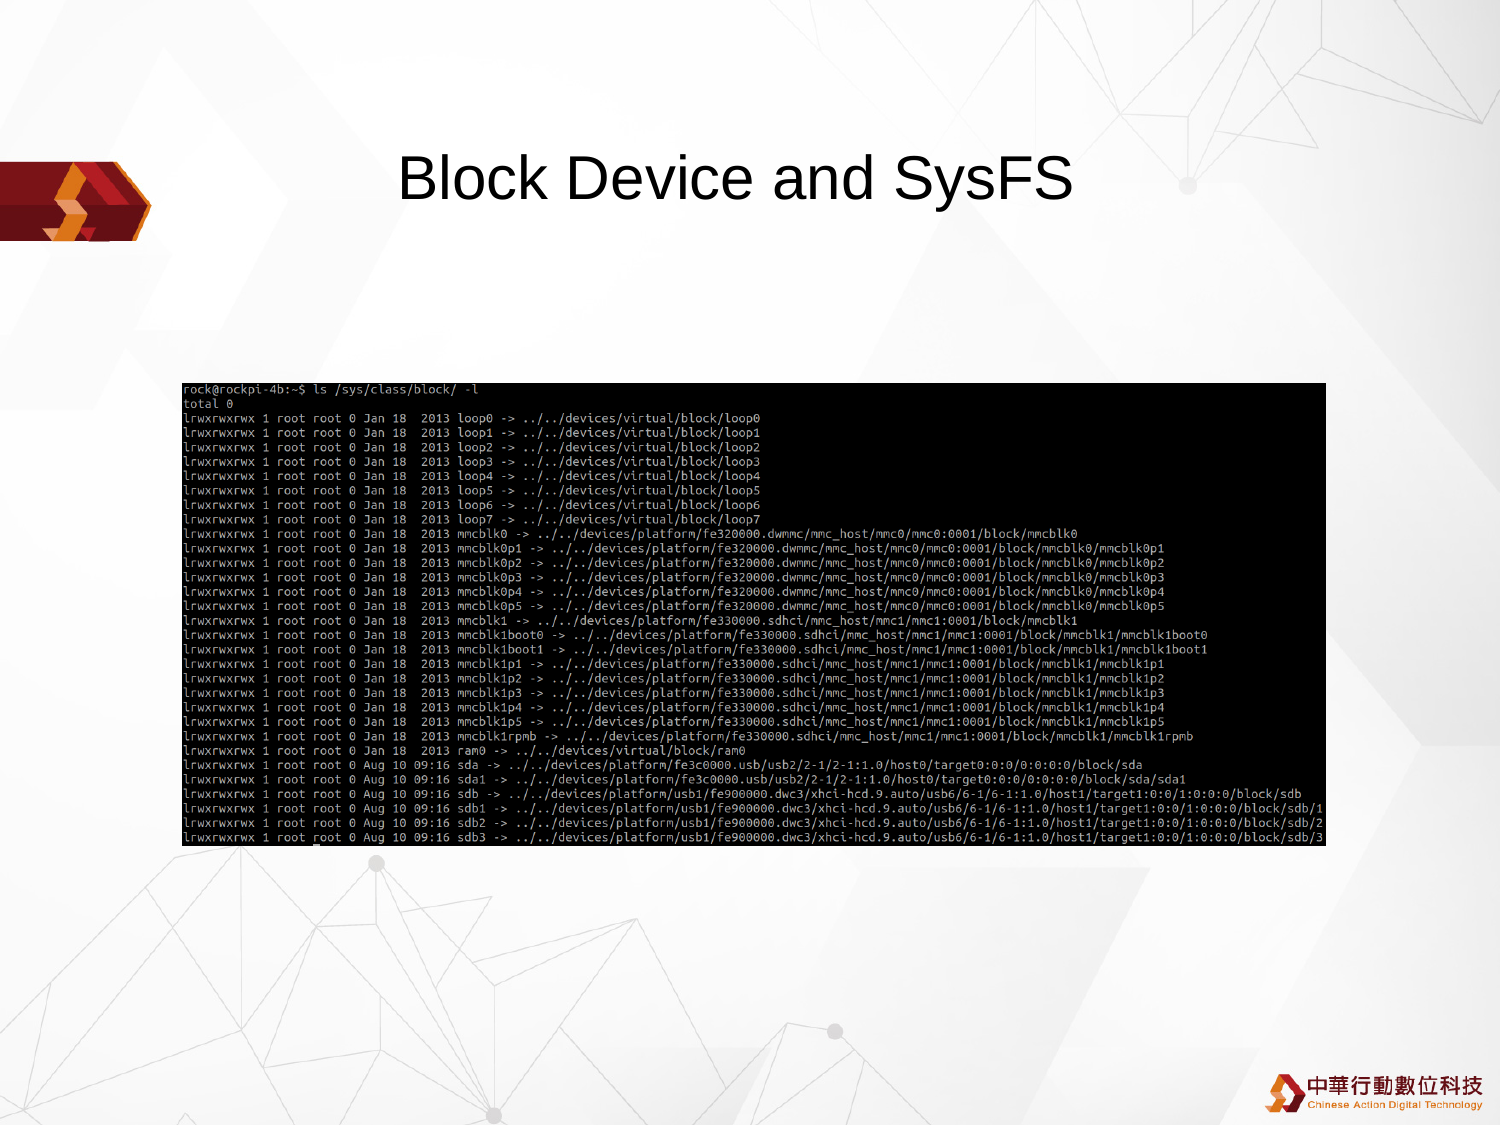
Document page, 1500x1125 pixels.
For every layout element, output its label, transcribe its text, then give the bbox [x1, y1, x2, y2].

title Block Device and SysFS [107, 101, 1367, 255]
picture [0, 0, 1500, 1125]
